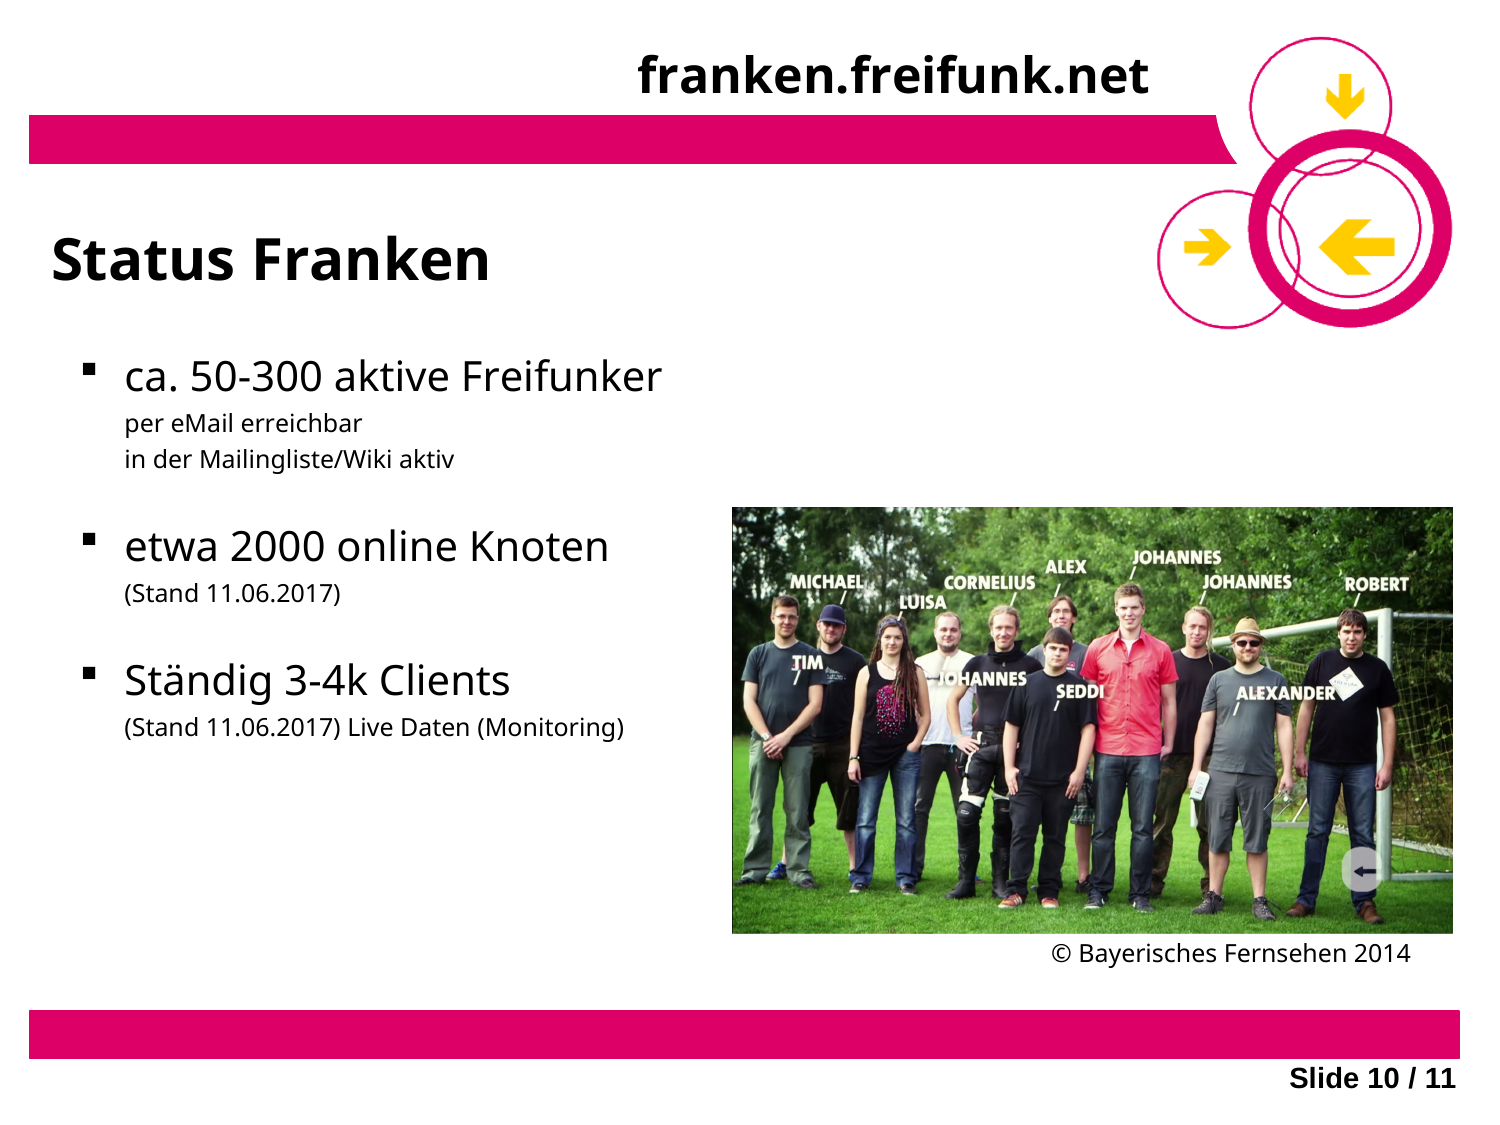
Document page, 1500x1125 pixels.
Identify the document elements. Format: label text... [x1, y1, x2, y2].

picture [732, 507, 1453, 934]
text_box Status Franken [51, 212, 1123, 292]
text_box © Bayerisches Fernsehen 2014 [1051, 933, 1477, 972]
text_box ca. 50-300 aktive Freifunker per eMail erreichbar in der Mailingliste/Wiki aktiv etwa 2000 online Knoten (Stand 11.06.2017) Ständig 3-4k Clients (Stand 11.06.2017) Live Daten (Monitoring) [50, 342, 1418, 1029]
picture [1150, 32, 1461, 332]
